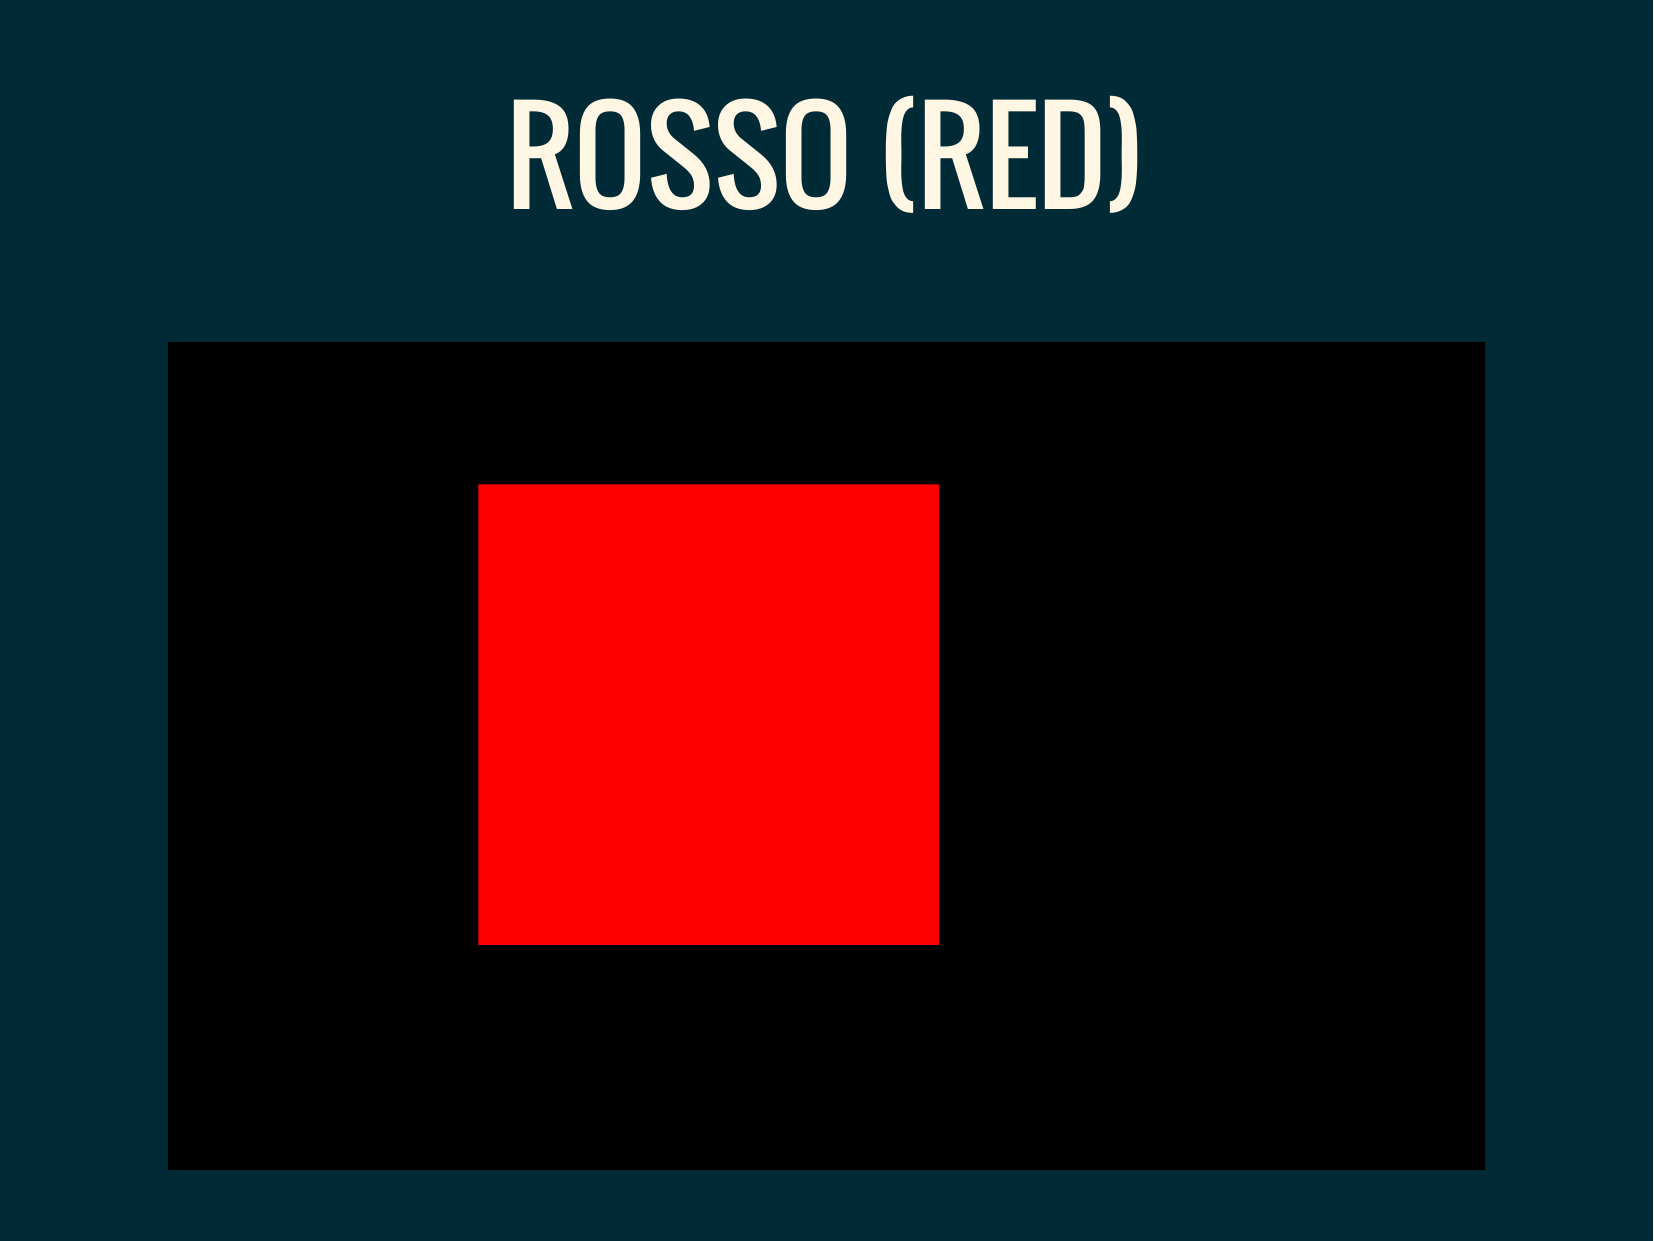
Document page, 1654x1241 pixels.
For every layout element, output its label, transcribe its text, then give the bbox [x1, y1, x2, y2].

text_box [168, 342, 1485, 1170]
title Rosso (Red) [82, 49, 1571, 257]
